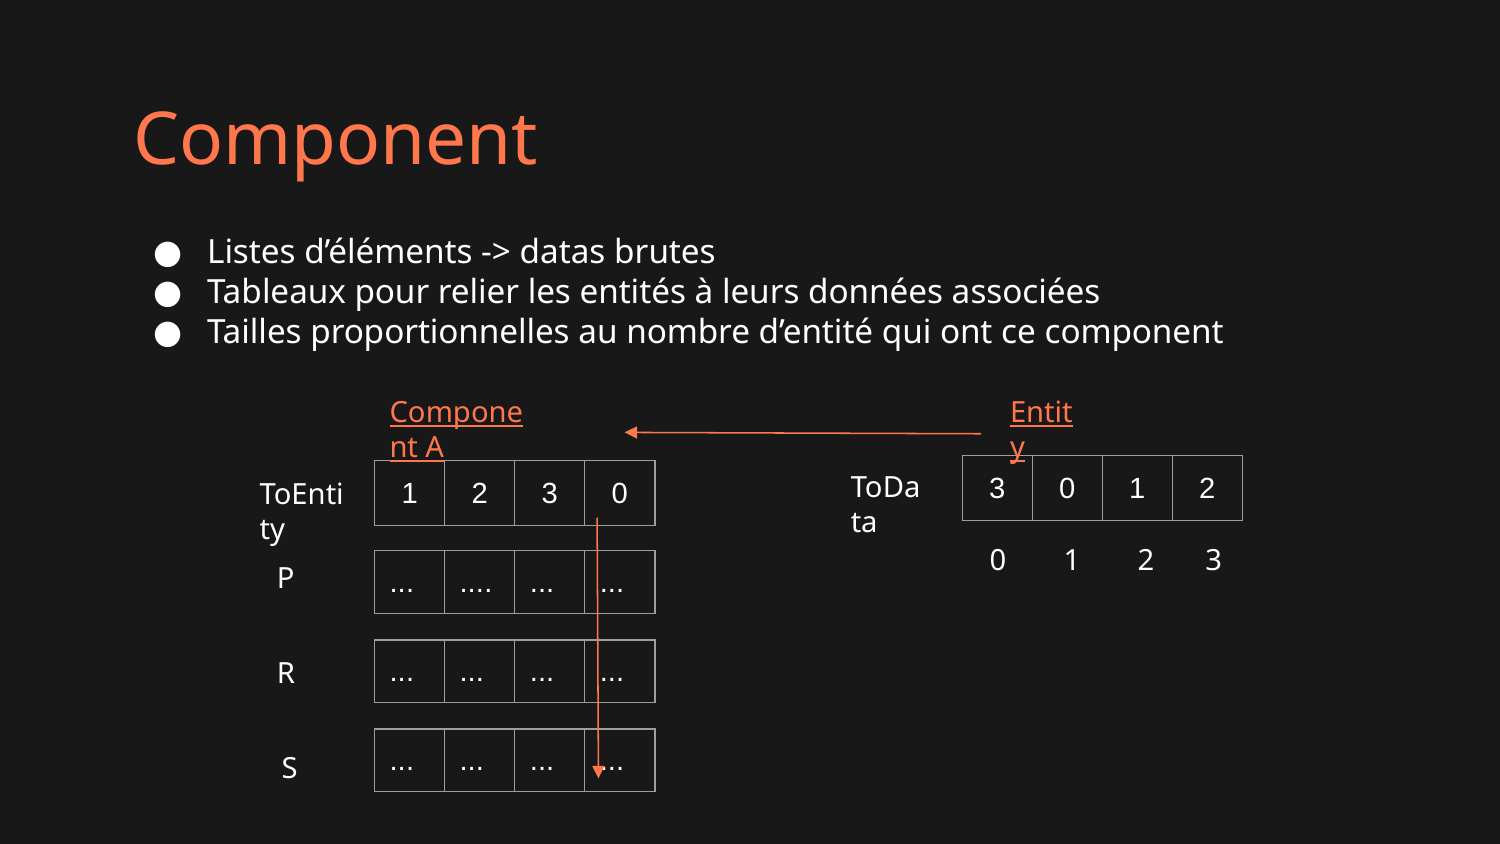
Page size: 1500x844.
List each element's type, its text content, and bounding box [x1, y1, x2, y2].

table_header 1 [1103, 456, 1172, 520]
table_header ... [515, 641, 584, 702]
table_header ... [599, 641, 654, 702]
text_box 1 [1048, 525, 1092, 591]
table_header ... [375, 551, 444, 613]
table_header 0 [585, 461, 654, 525]
text_box P [261, 544, 352, 610]
table_header ... [375, 730, 444, 791]
table_header 2 [445, 479, 514, 525]
text_box 2 [1122, 525, 1166, 591]
table_header ... [599, 551, 654, 613]
table_header 0 [1063, 480, 1071, 496]
title Component [118, 88, 1382, 183]
subtitle Listes d’éléments -> datas brutes Tableaux pour relier les entités à leurs données associées Tailles proportionnelles au nombre d’entité qui ont ce component [117, 215, 1381, 353]
table_header ... [515, 551, 584, 613]
table_header 1 [375, 479, 444, 525]
table_header ... [445, 641, 514, 702]
text_box ToData [835, 453, 944, 554]
text_box 3 [1190, 525, 1234, 591]
table_header ... [585, 551, 596, 613]
table_header ... [445, 730, 514, 791]
table_header ... [585, 730, 654, 791]
table_header .... [445, 551, 514, 613]
table_header 3 [515, 461, 584, 525]
text_box 0 [974, 525, 1018, 591]
table_header 0 [1033, 479, 1102, 520]
table_header ... [375, 641, 444, 702]
text_box R [261, 639, 343, 705]
text_box ToEntity [244, 460, 370, 561]
text_box Entity [995, 378, 1103, 479]
table_header ... [515, 730, 584, 791]
text_box S [266, 734, 343, 800]
table_header ... [585, 641, 597, 702]
table_header 3 [963, 456, 1032, 520]
text_box Component A [374, 378, 549, 479]
table_header 2 [1173, 456, 1242, 520]
